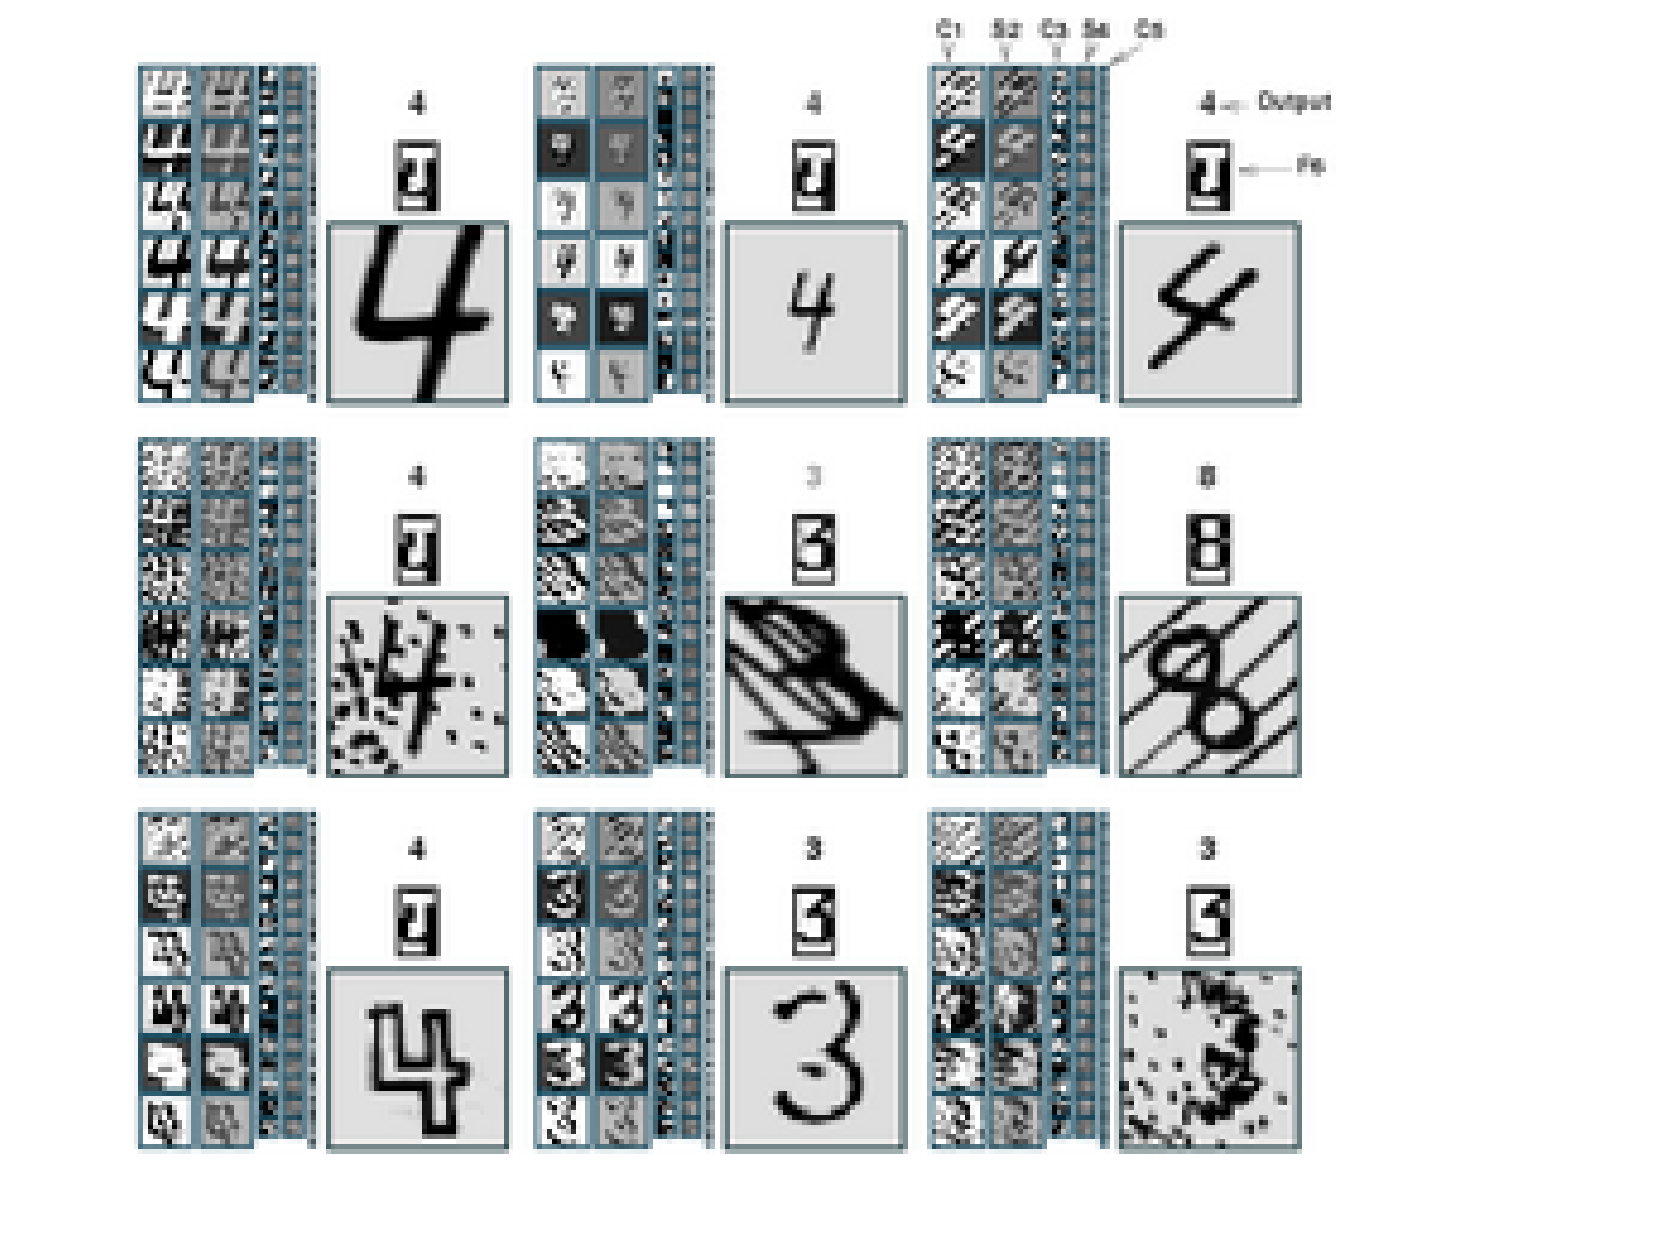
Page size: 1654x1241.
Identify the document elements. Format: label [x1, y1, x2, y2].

picture [134, 14, 1336, 1154]
